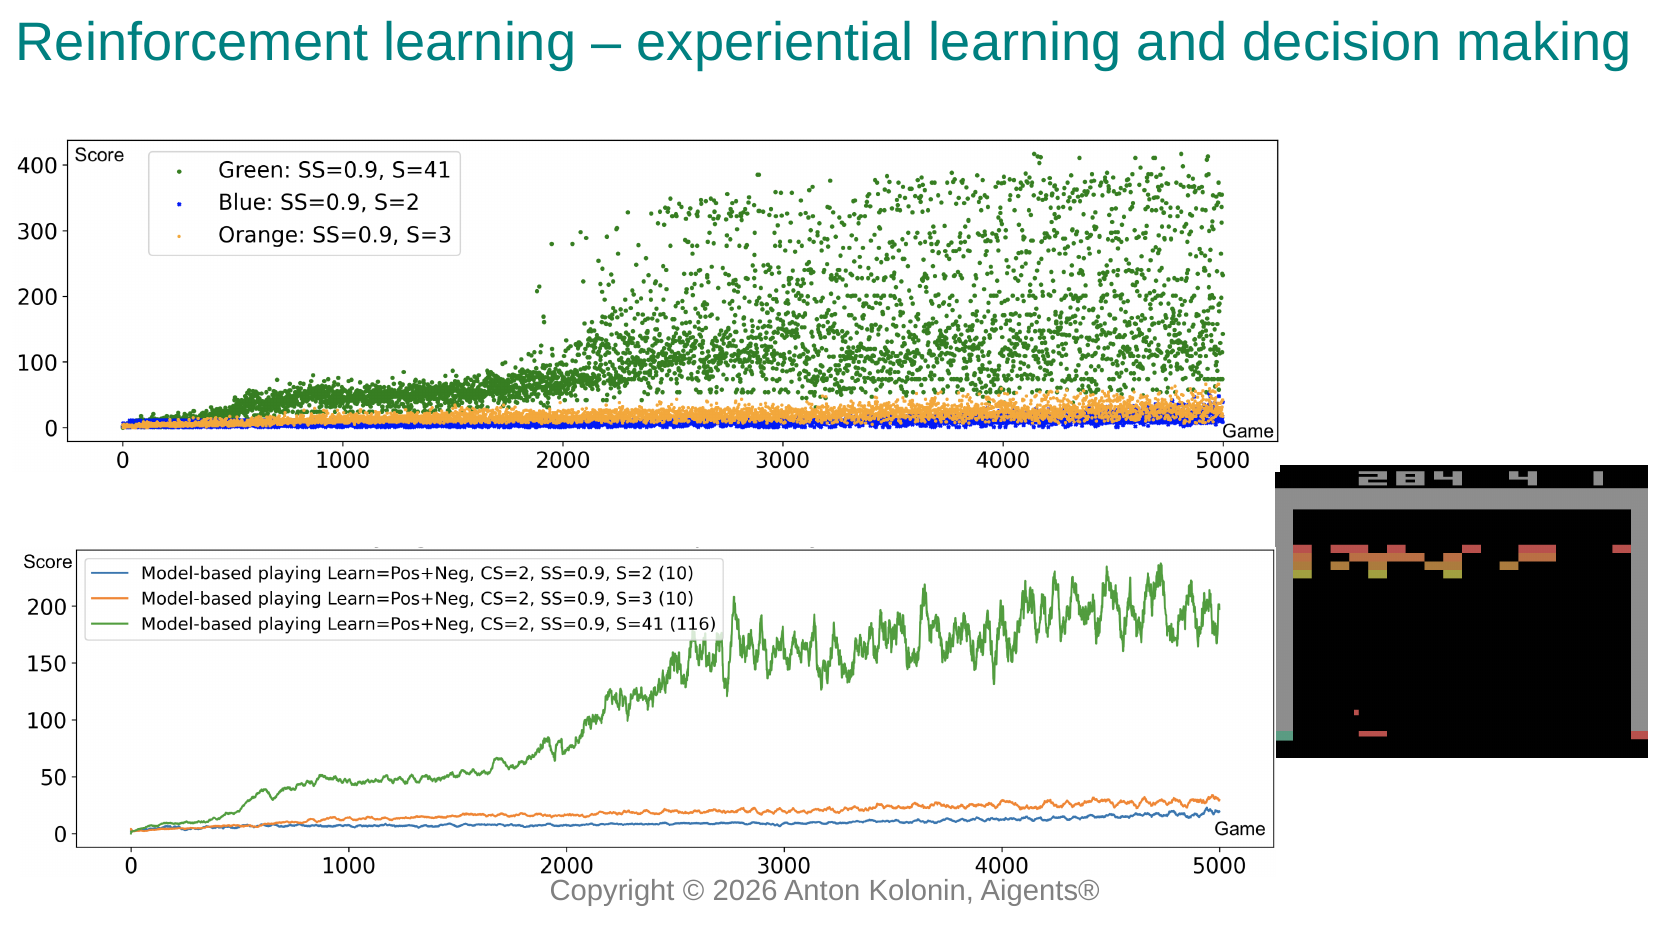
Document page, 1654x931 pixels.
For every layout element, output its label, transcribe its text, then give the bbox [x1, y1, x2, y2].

text_box Reinforcement learning – experiential learning and decision making [0, 2, 1651, 82]
picture [12, 138, 1648, 877]
